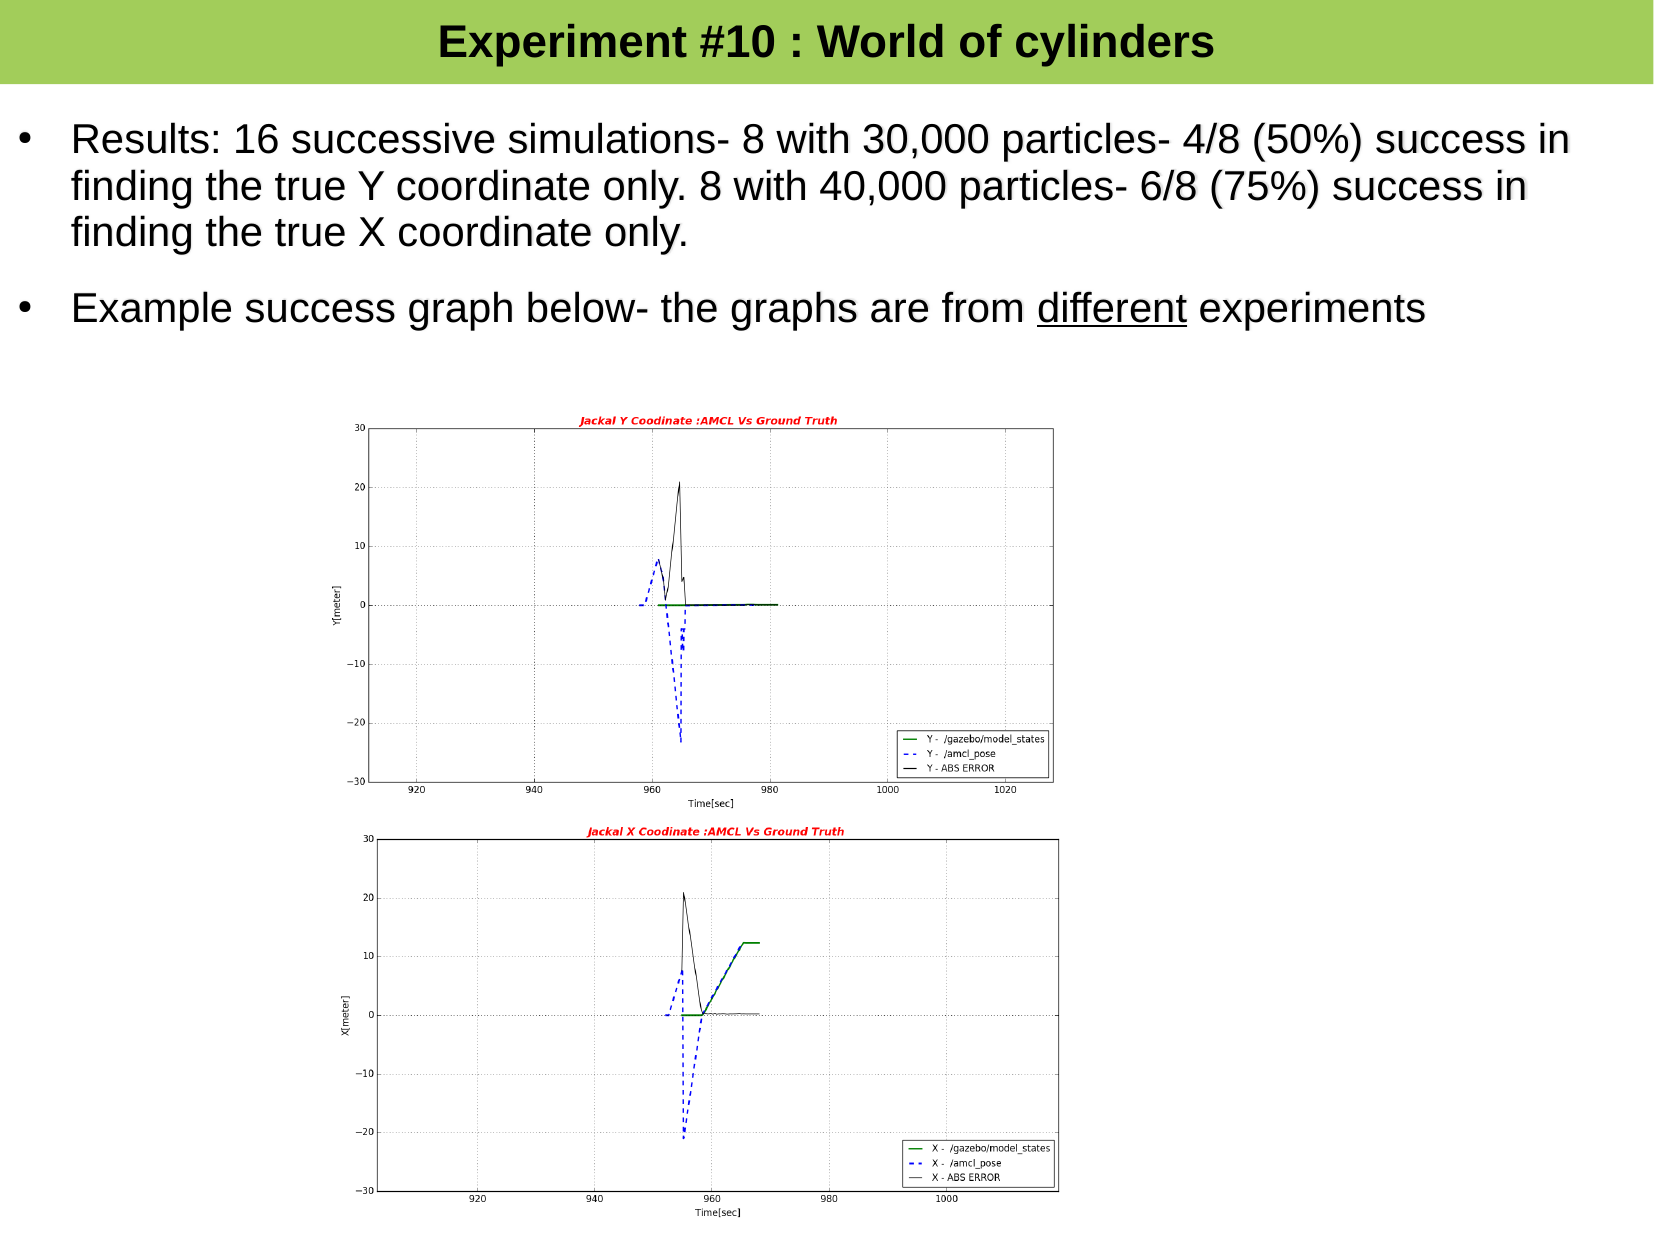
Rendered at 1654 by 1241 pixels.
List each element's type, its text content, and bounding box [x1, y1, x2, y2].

list Results: 16 successive simulations- 8 with 30,000 particles- 4/8 (50%) success in finding the true Y coordinate only. 8 with 40,000 particles- 6/8 (75%) success in finding the true X coordinate only. Example success graph below- the graphs are from different experiments [0, 115, 1654, 1241]
title Experiment #10 : World of cylinders [0, 0, 1654, 85]
picture [258, 384, 1146, 1235]
